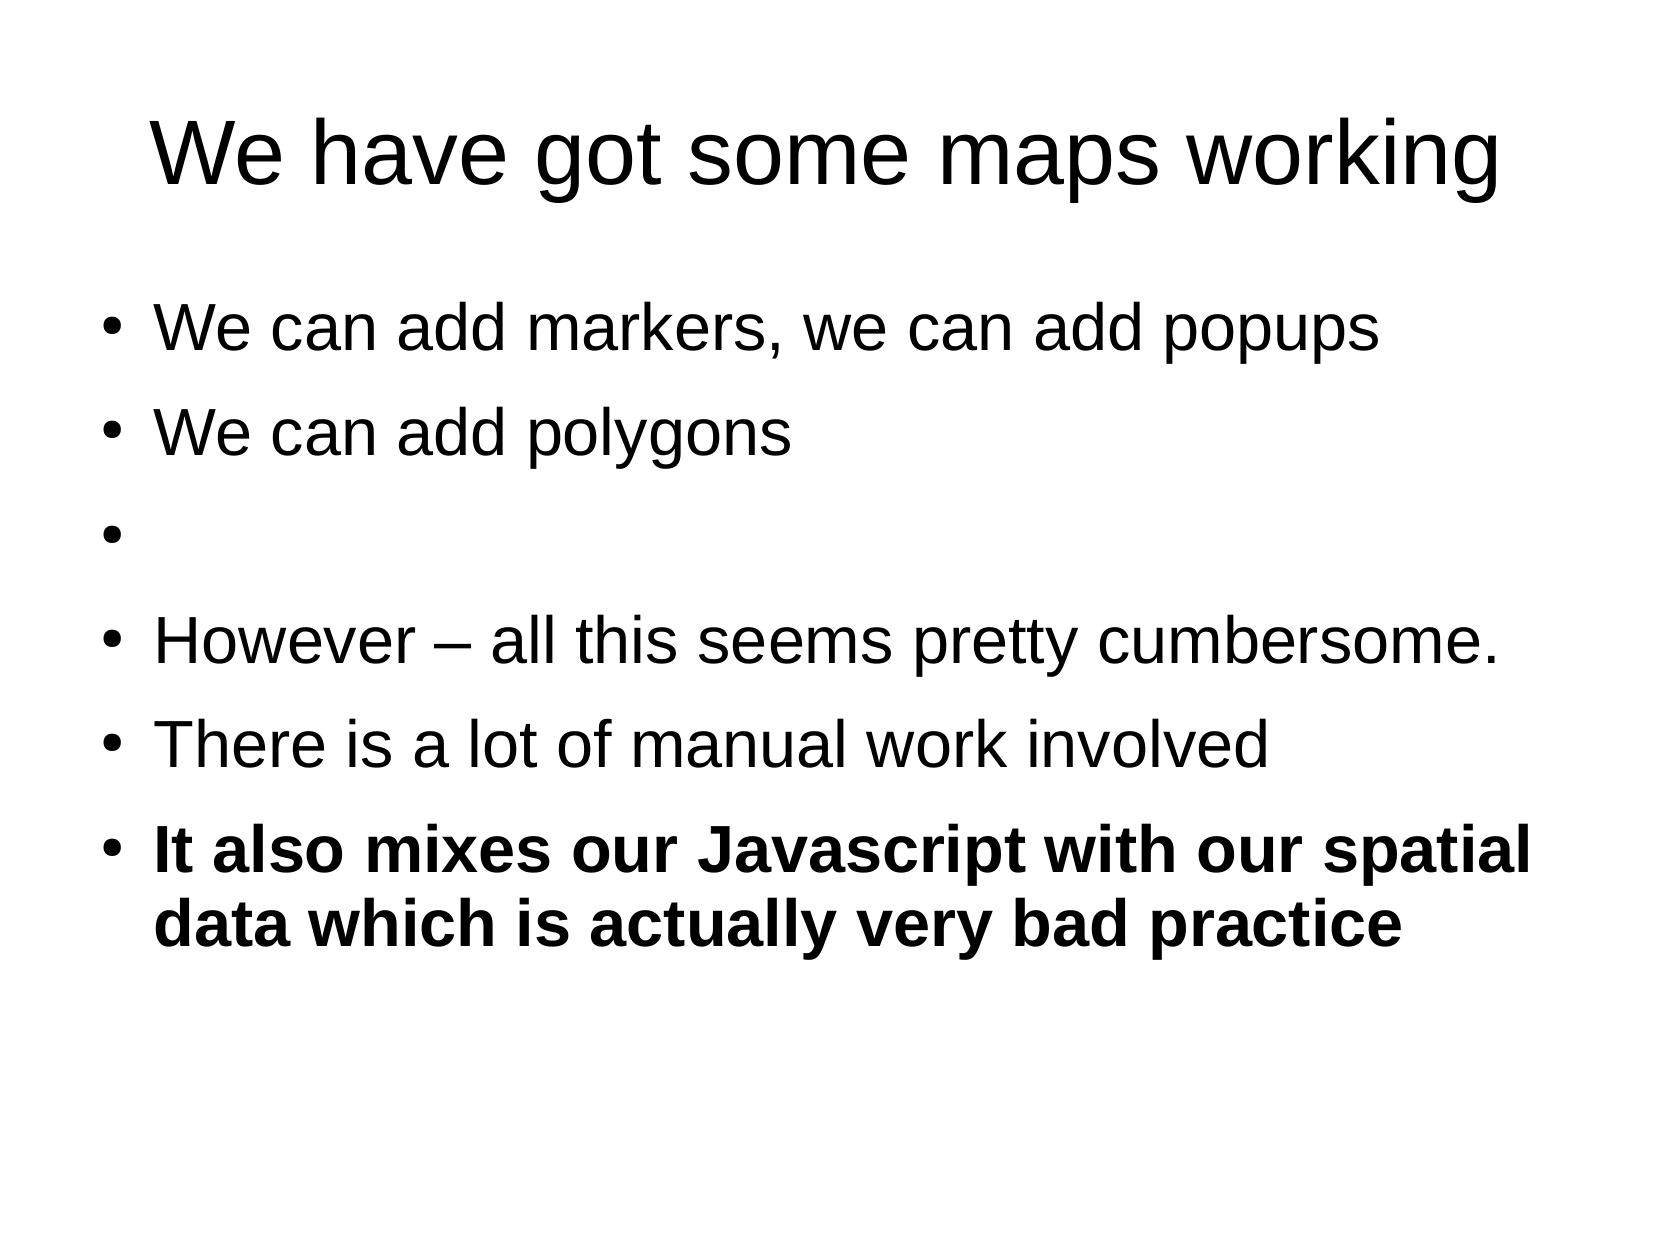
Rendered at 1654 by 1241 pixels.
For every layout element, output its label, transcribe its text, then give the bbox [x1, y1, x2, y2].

title We have got some maps working [82, 49, 1571, 257]
list We can add markers, we can add popups We can add polygons However – all this seems pretty cumbersome. There is a lot of manual work involved It also mixes our Javascript with our spatial data which is actually very bad practice [82, 290, 1571, 1010]
